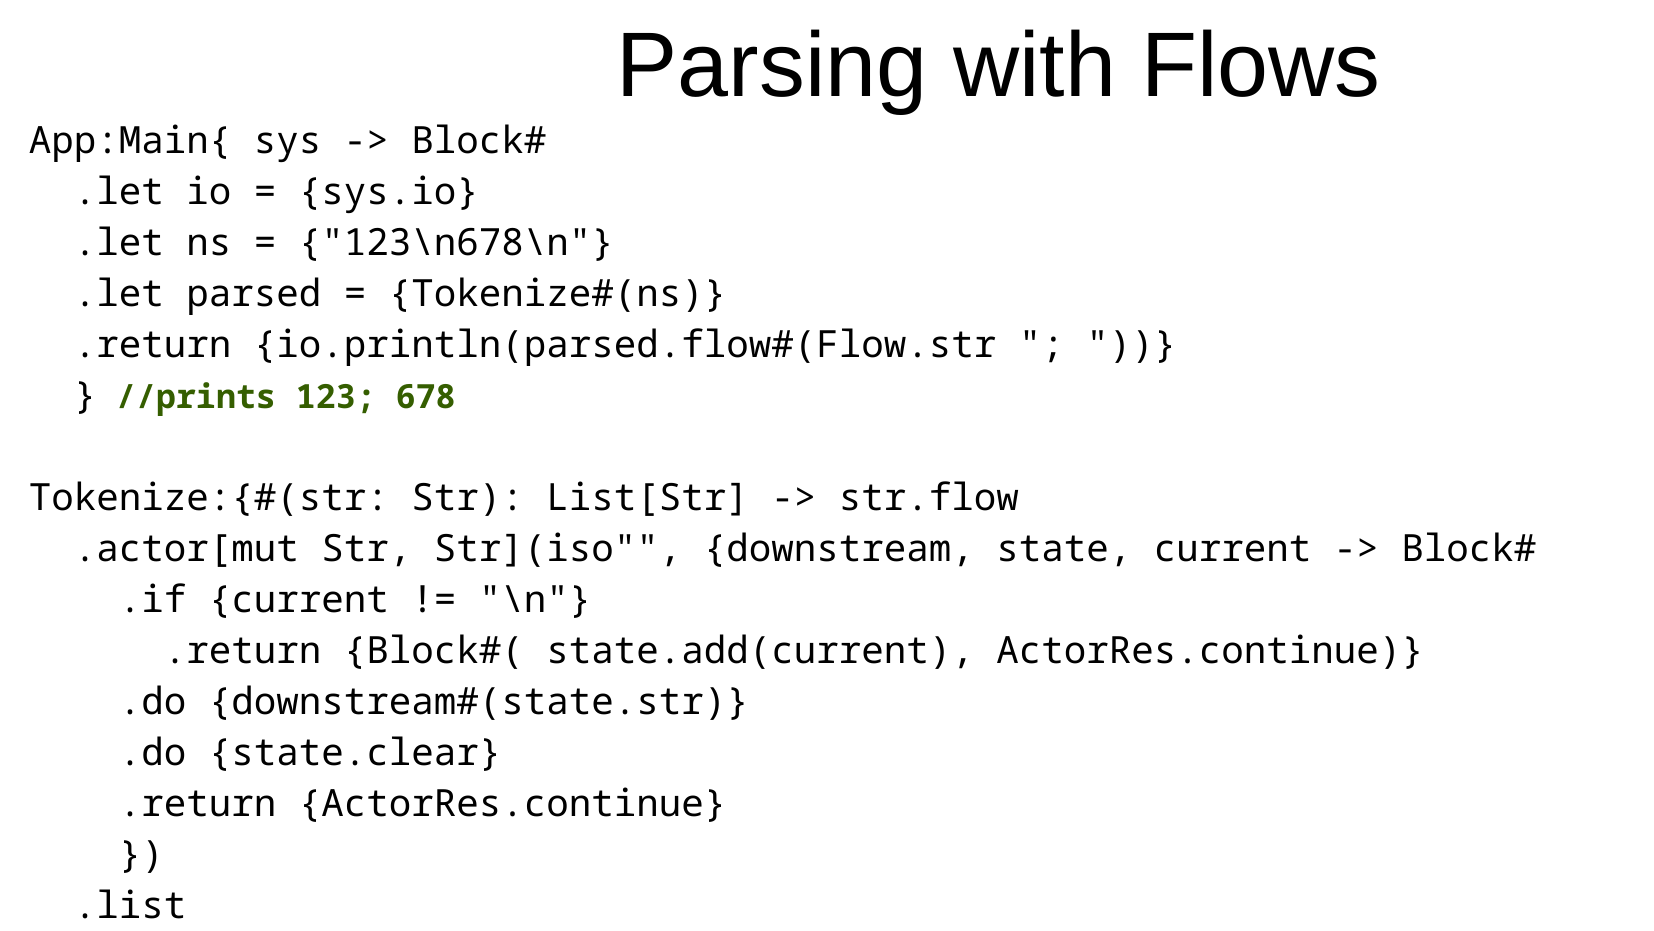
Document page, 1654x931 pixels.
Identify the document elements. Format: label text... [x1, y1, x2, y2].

text_box App:Main{ sys -> Block# .let io = {sys.io} .let ns = {"123\n678\n"} .let parsed = {Tokenize#(ns)} .return {io.println(parsed.flow#(Flow.str "; "))} } //prints 123; 678 Tokenize:{#(str: Str): List[Str] -> str.flow .actor[mut Str, Str](iso"", {downstream, state, current -> Block# .if {current != "\n"} .return {Block#( state.add(current), ActorRes.continue)} .do {downstream#(state.str)} .do {state.clear} .return {ActorRes.continue} }) .list } [13, 55, 1621, 887]
title Parsing with Flows [488, 0, 1511, 55]
